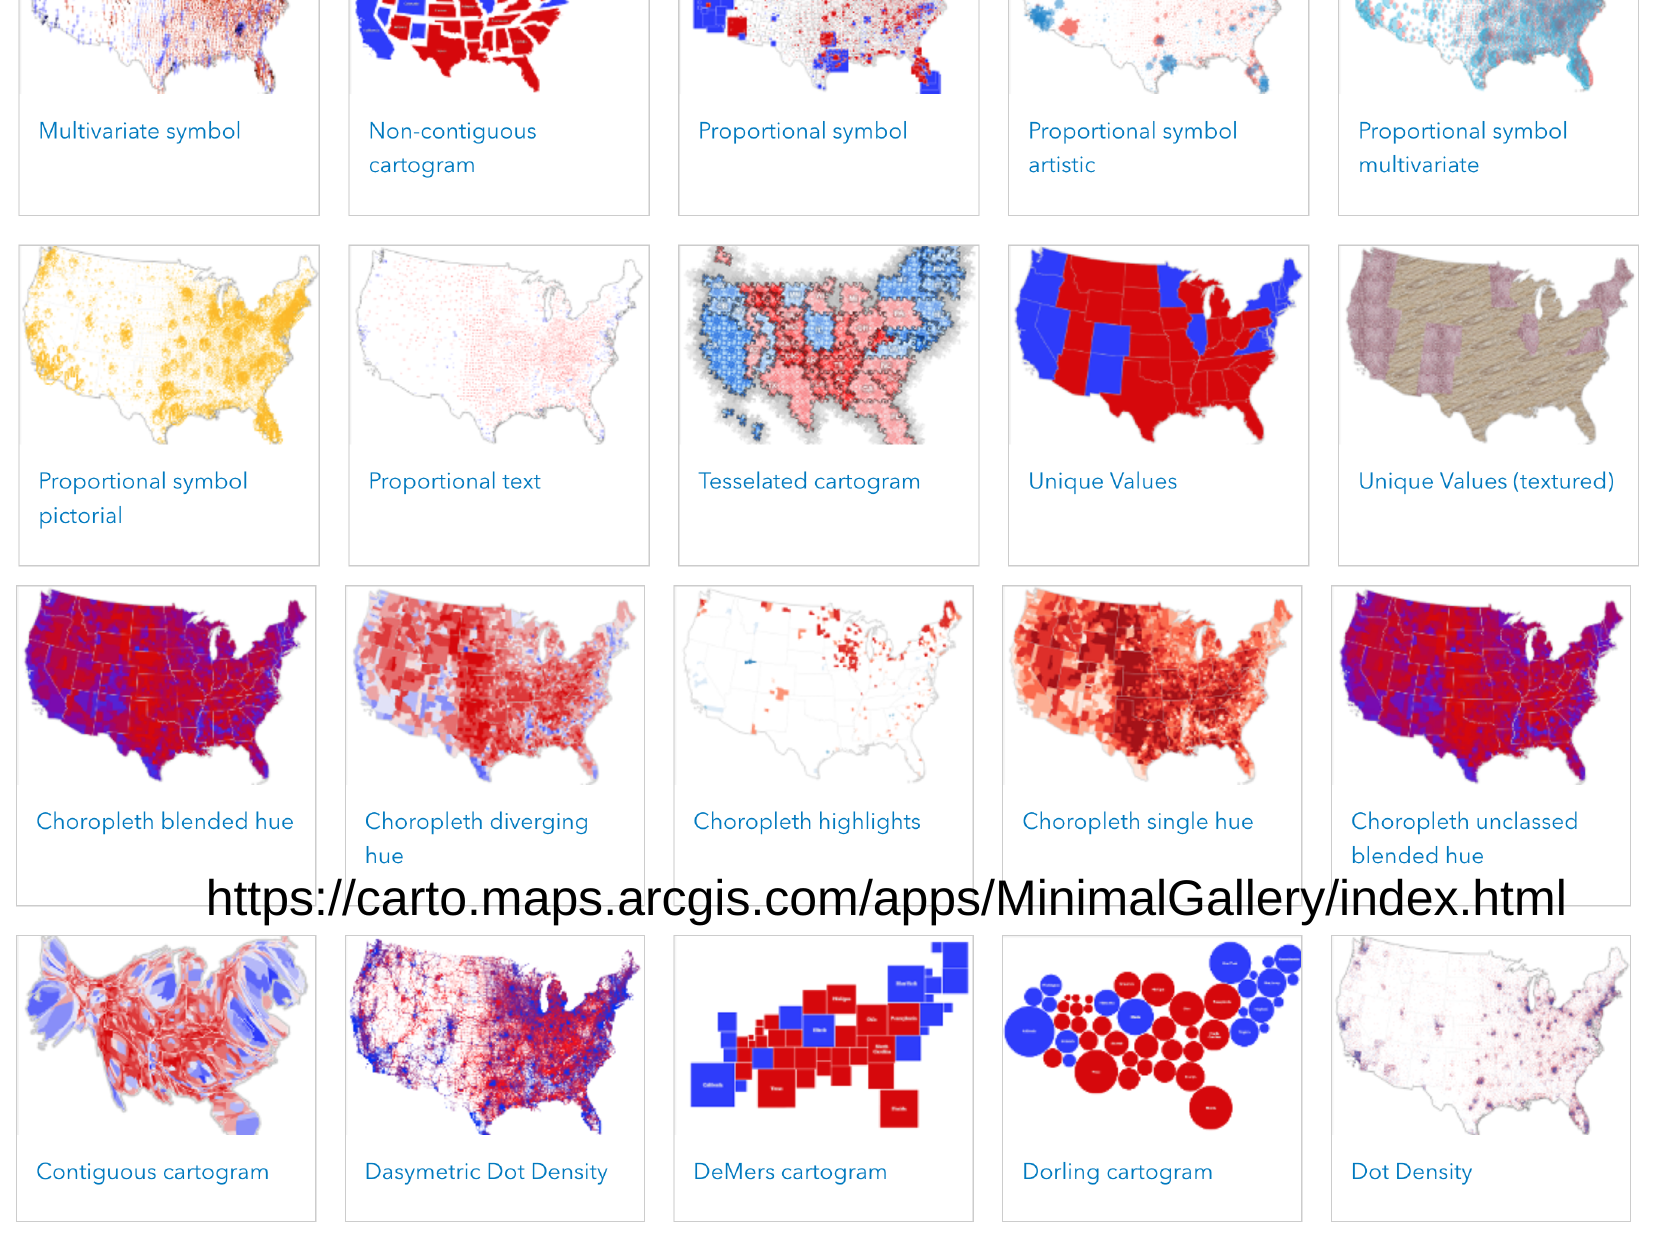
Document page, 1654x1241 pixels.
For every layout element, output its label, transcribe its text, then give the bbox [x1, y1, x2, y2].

picture [1, 0, 1654, 1235]
list https://carto.maps.arcgis.com/apps/MinimalGallery/index.html [135, 870, 1624, 1241]
